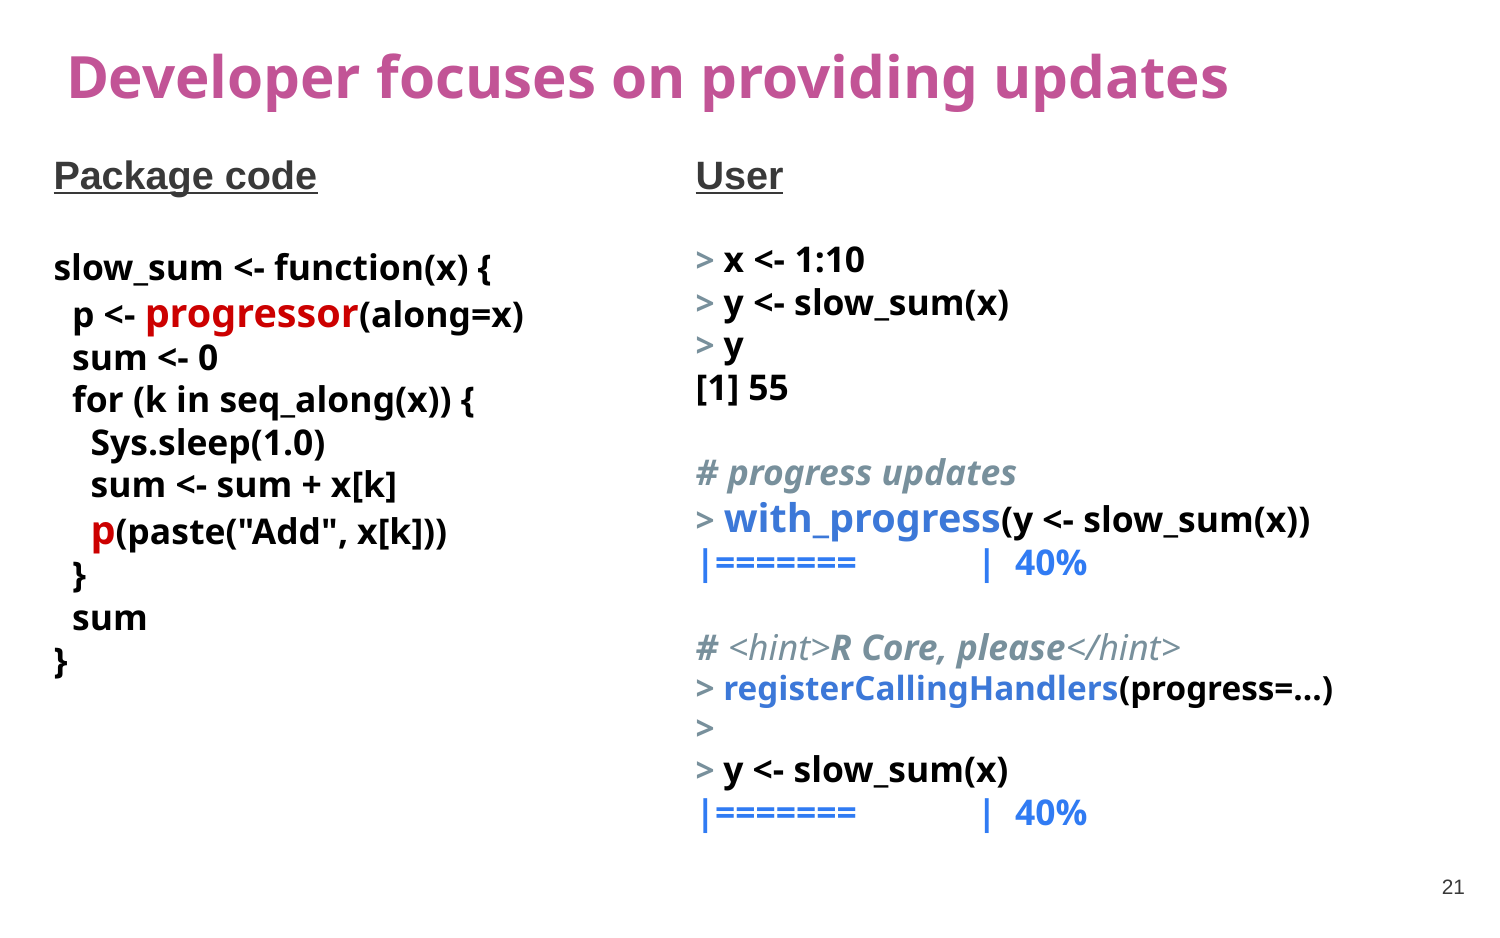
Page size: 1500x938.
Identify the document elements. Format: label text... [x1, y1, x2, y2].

list Package code slow_sum <- function(x) { p <- progressor(along=x) sum <- 0 for (k in seq_along(x)) { Sys.sleep(1.0) sum <- sum + x[k] p(paste("Add", x[k])) } sum } [38, 135, 657, 758]
title Developer focuses on providing updates [51, 25, 1449, 130]
slide_number <number> [1389, 849, 1480, 922]
list User > x <- 1:10 > y <- slow_sum(x) > y [1] 55 # progress updates > with_progress(y <- slow_sum(x)) |======= | 40% # <hint>R Core, please</hint> > registerCallingHandlers(progress=...) > > y <- slow_sum(x) |======= | 40% [680, 135, 1500, 850]
